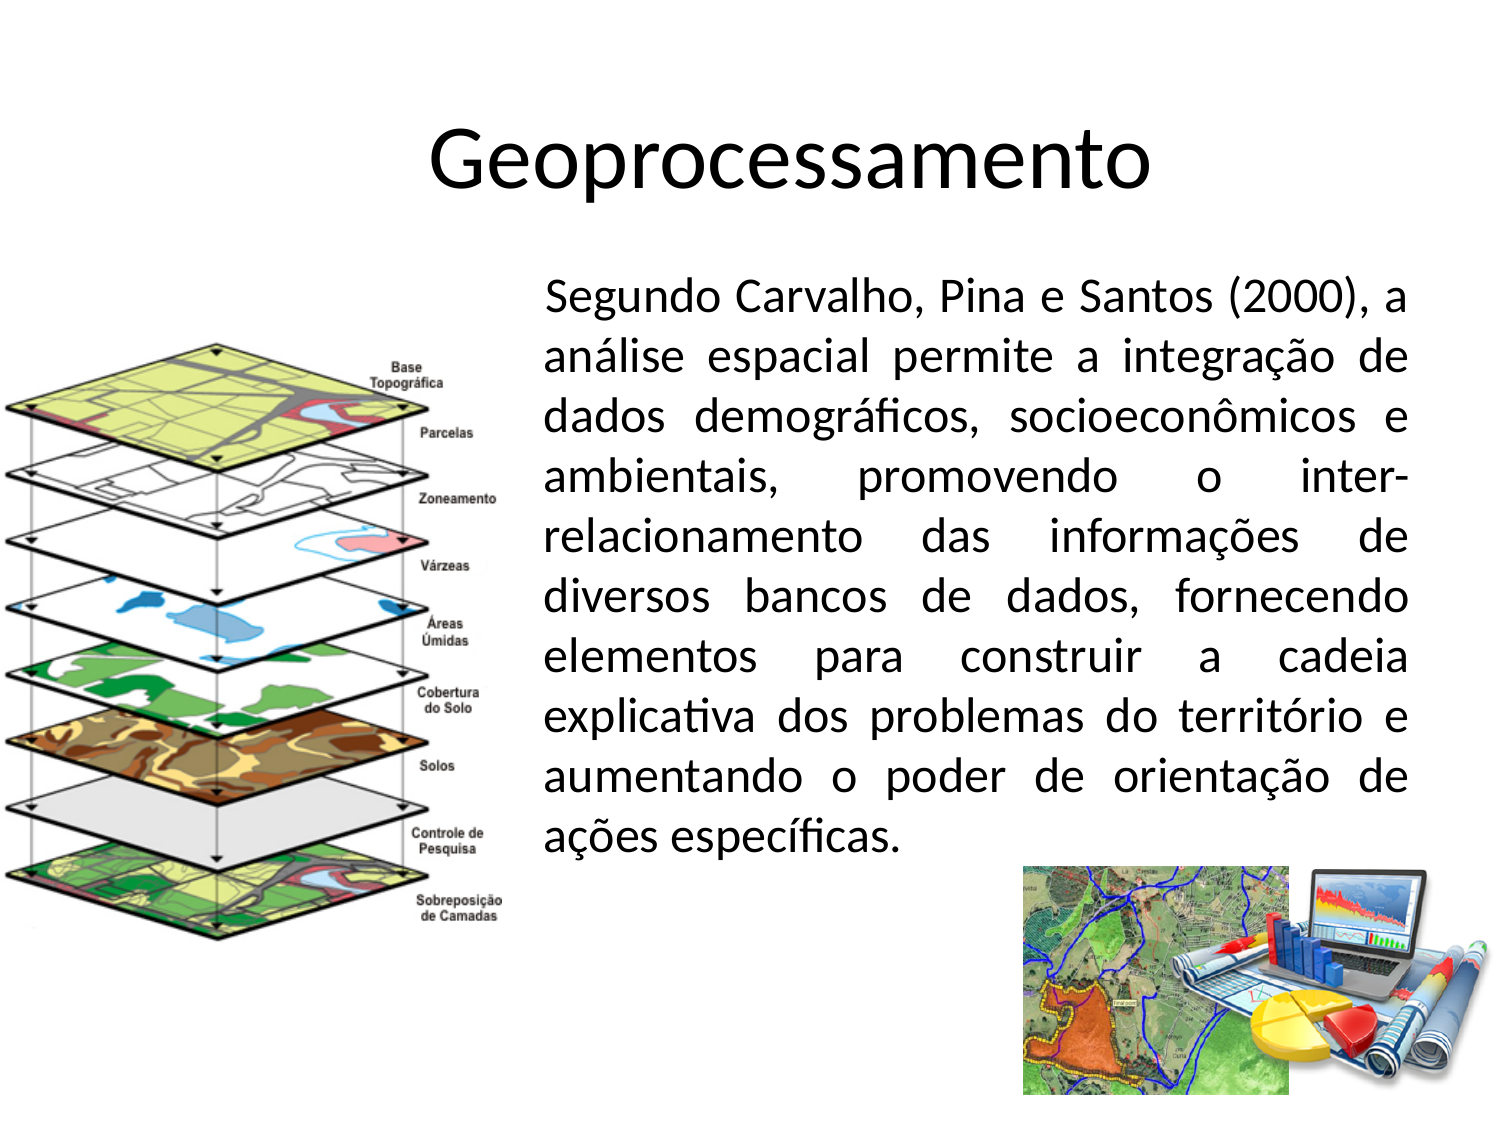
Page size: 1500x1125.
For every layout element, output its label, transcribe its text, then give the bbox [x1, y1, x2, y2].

text_box Geoprocessamento [171, 89, 1412, 215]
picture [0, 338, 502, 946]
picture [1015, 854, 1495, 1106]
list Segundo Carvalho, Pina e Santos (2000), a análise espacial permite a integração de dados demográficos, socioeconômicos e ambientais, promovendo o inter-relacionamento das informações de diversos bancos de dados, fornecendo elementos para construir a cadeia explicativa dos problemas do território e aumentando o poder de orientação de ações específicas. [513, 184, 1425, 927]
